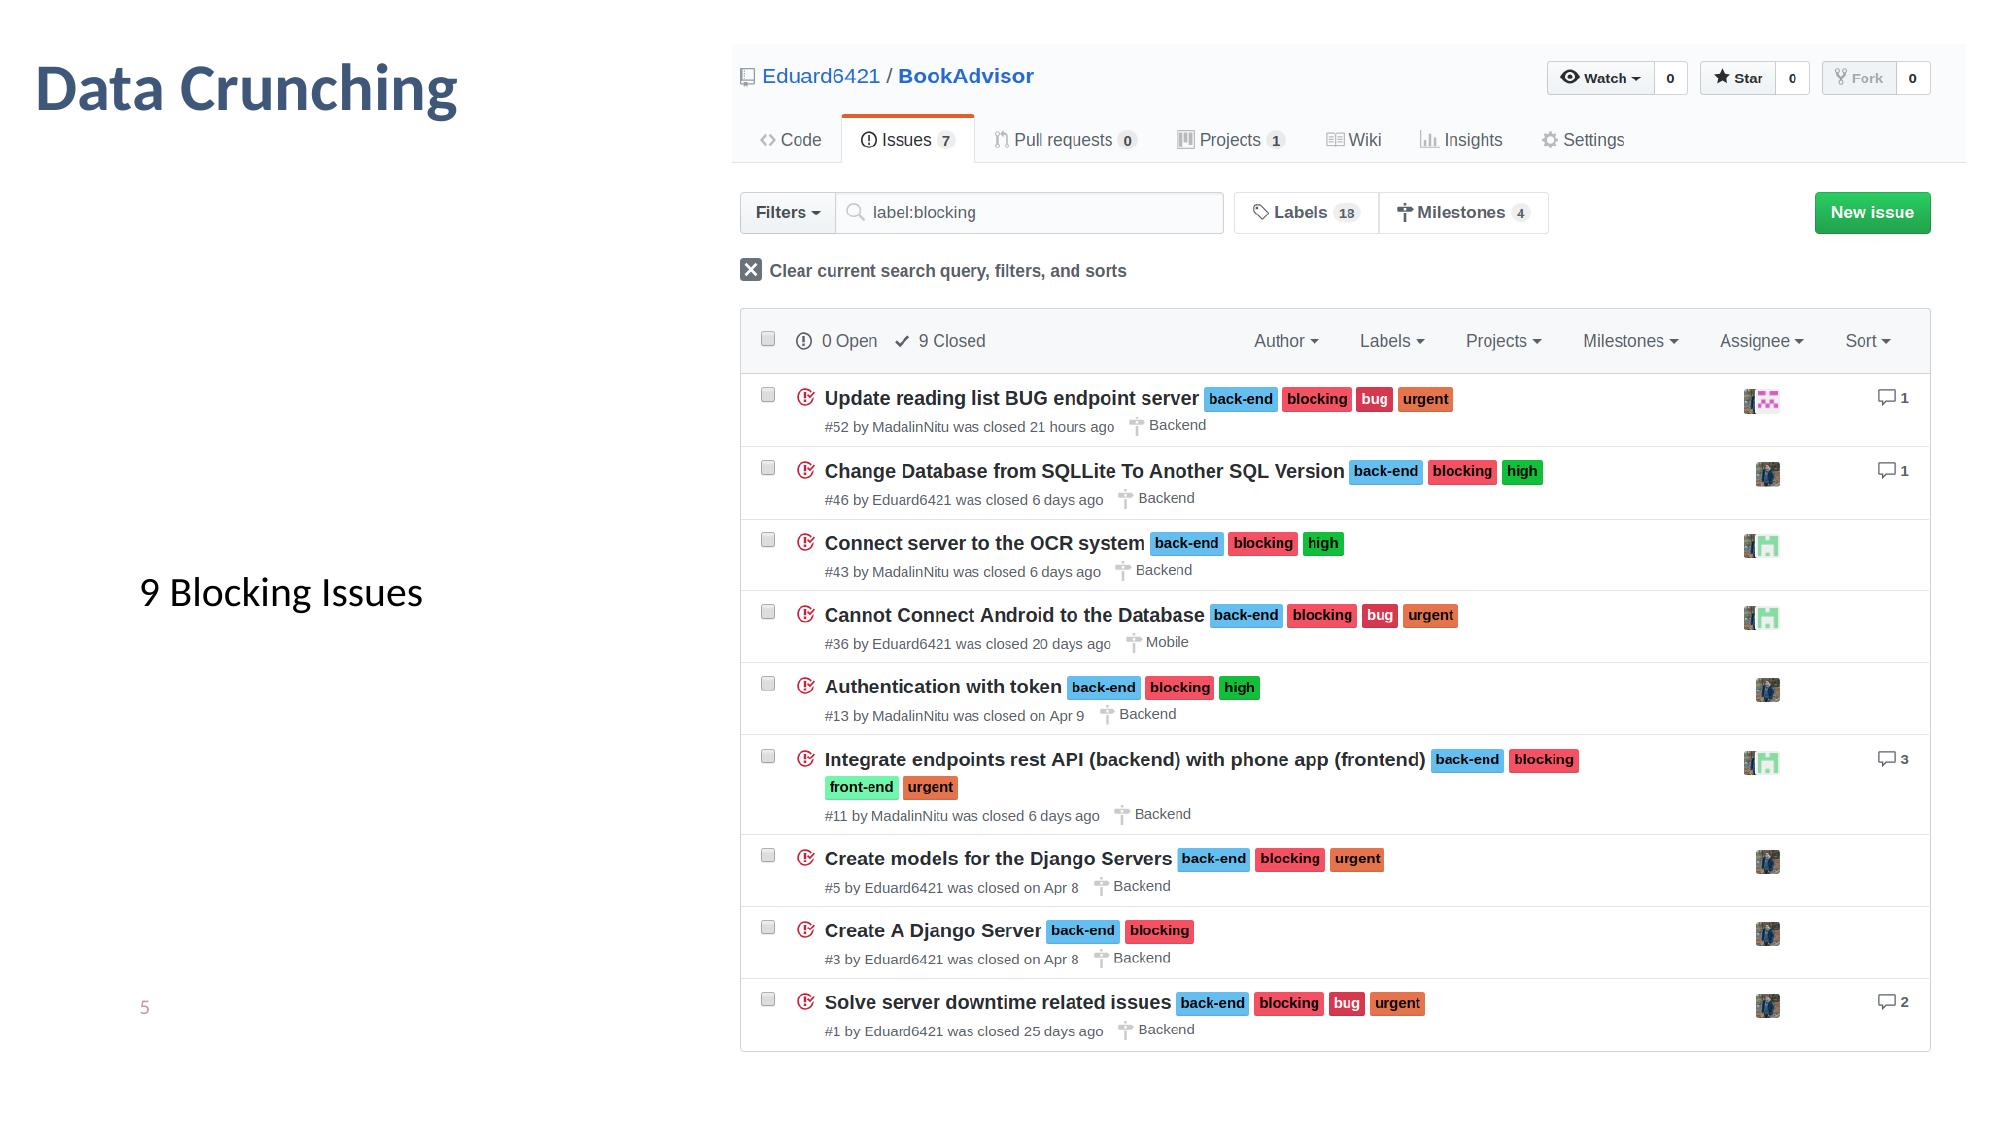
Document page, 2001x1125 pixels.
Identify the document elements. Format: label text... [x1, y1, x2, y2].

list 9 Blocking Issues [133, 570, 732, 857]
slide_number <number> [105, 993, 170, 1033]
picture [732, 44, 1966, 1066]
title Data Crunching [30, 41, 721, 136]
